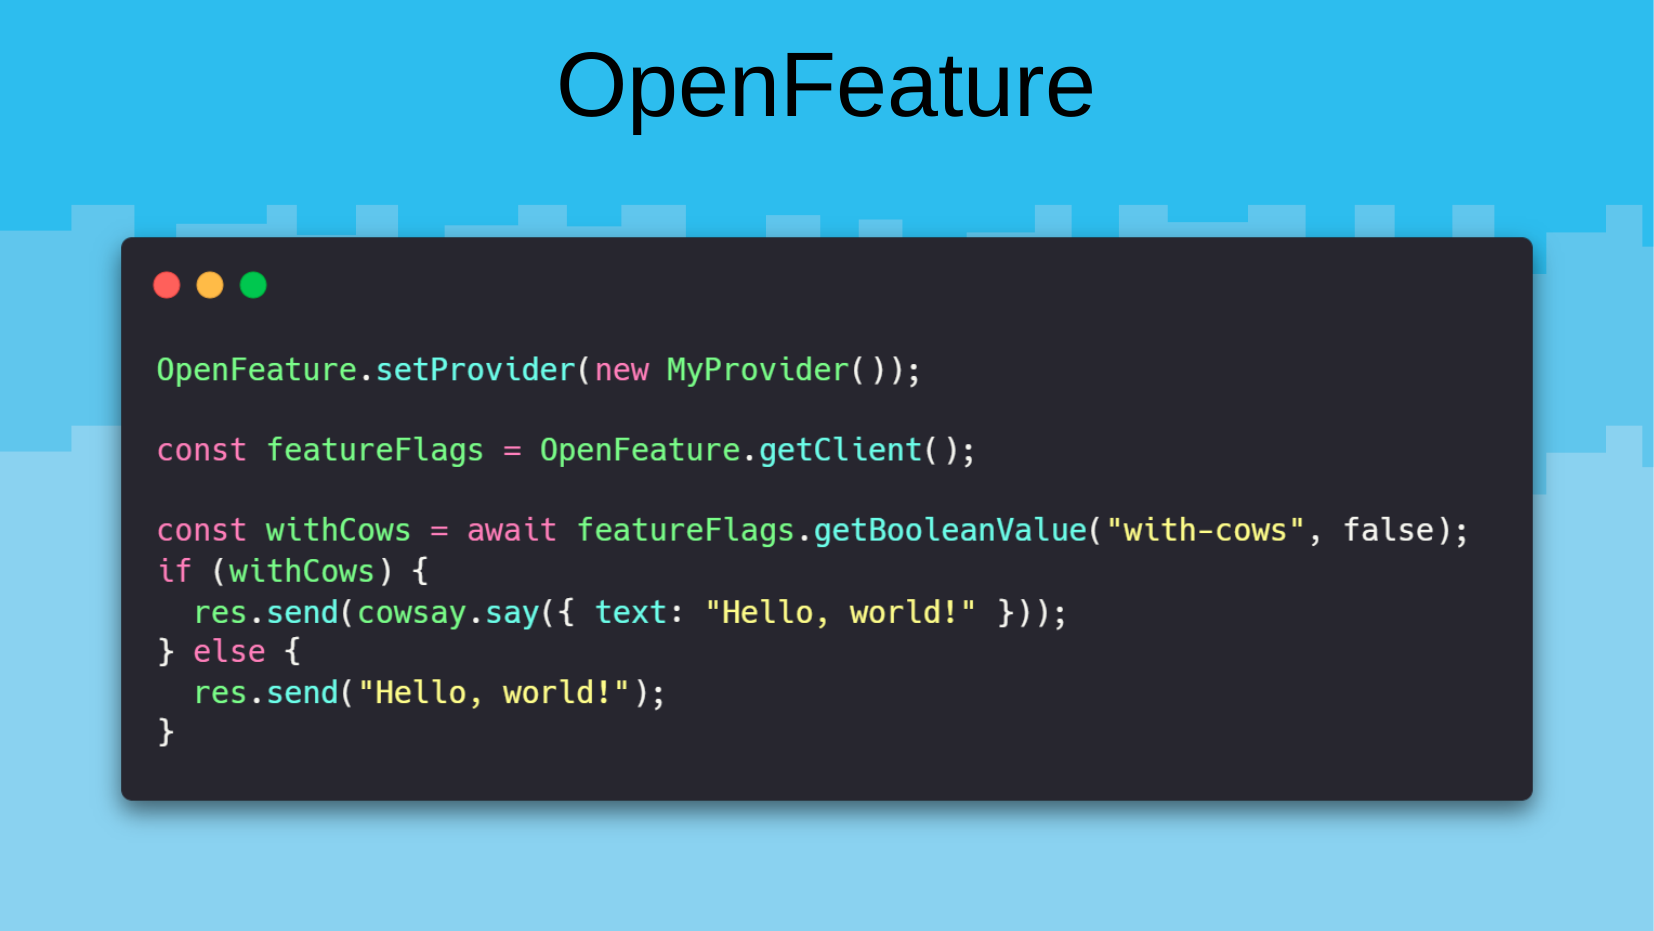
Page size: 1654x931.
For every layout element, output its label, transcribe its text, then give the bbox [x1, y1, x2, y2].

title OpenFeature [82, 7, 1571, 116]
picture [0, 0, 1654, 931]
